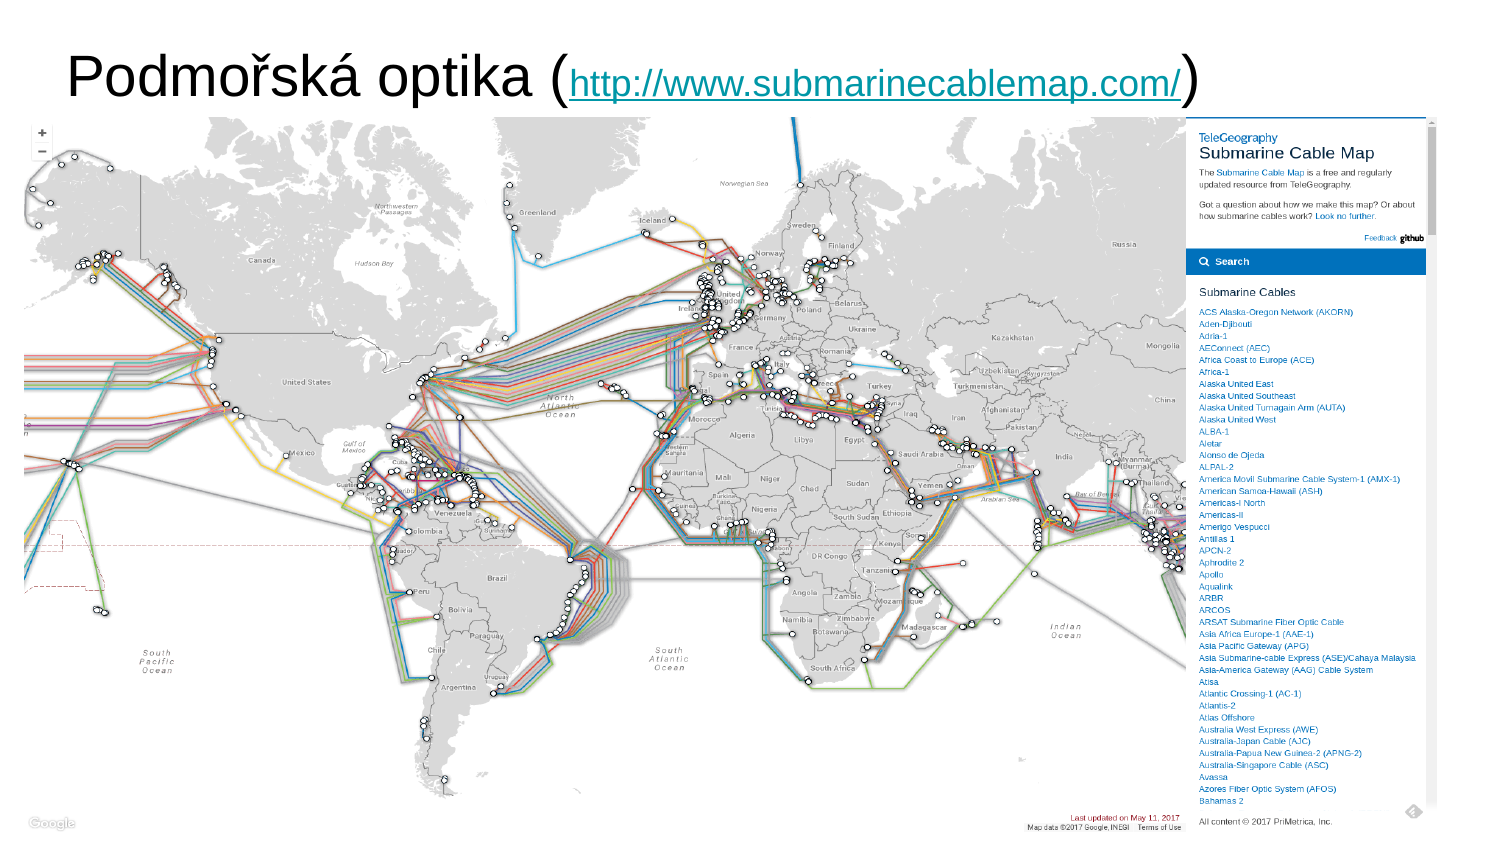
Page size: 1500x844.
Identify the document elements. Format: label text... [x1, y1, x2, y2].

title Podmořská optika (http://www.submarinecablemap.com/) [51, 23, 1449, 117]
picture [24, 117, 1437, 832]
